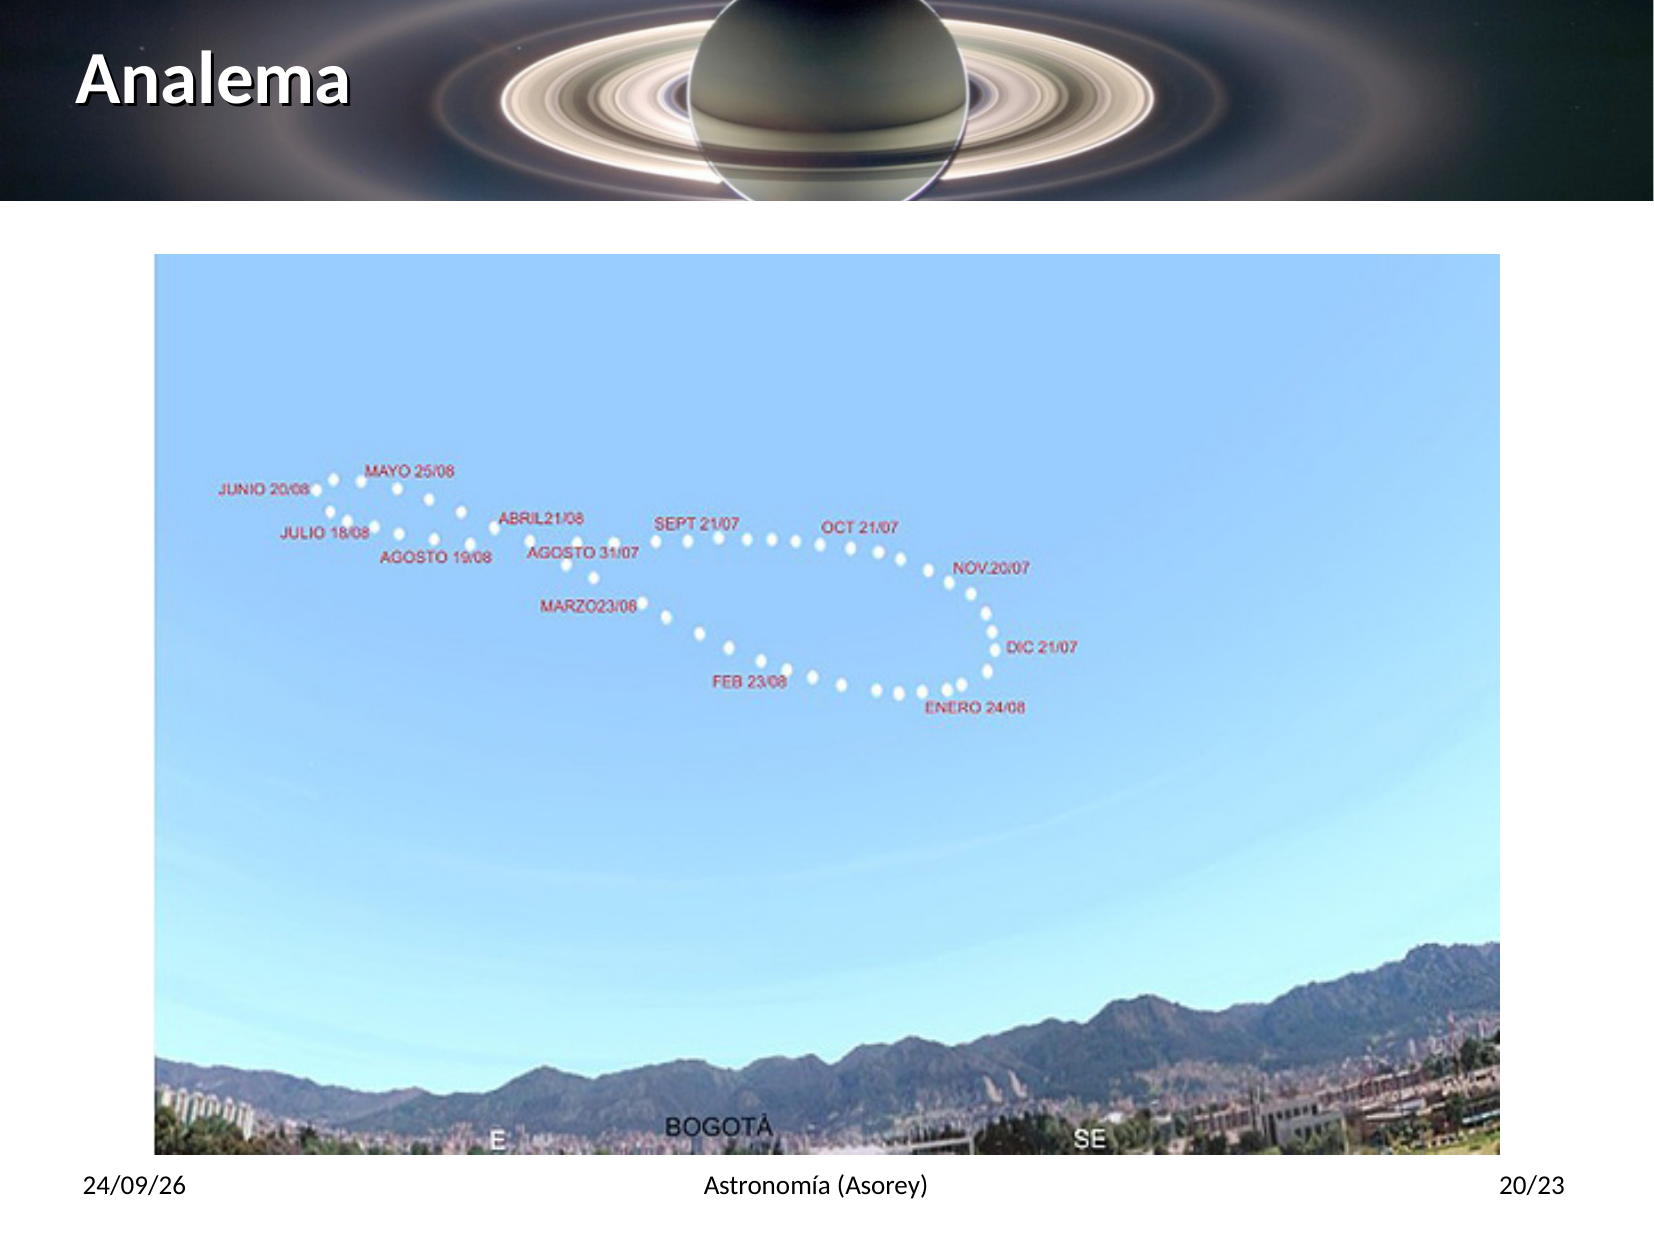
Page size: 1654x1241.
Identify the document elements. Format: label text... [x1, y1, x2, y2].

title Analema [75, 19, 1564, 151]
picture [153, 254, 1500, 1156]
picture [0, 0, 1654, 201]
